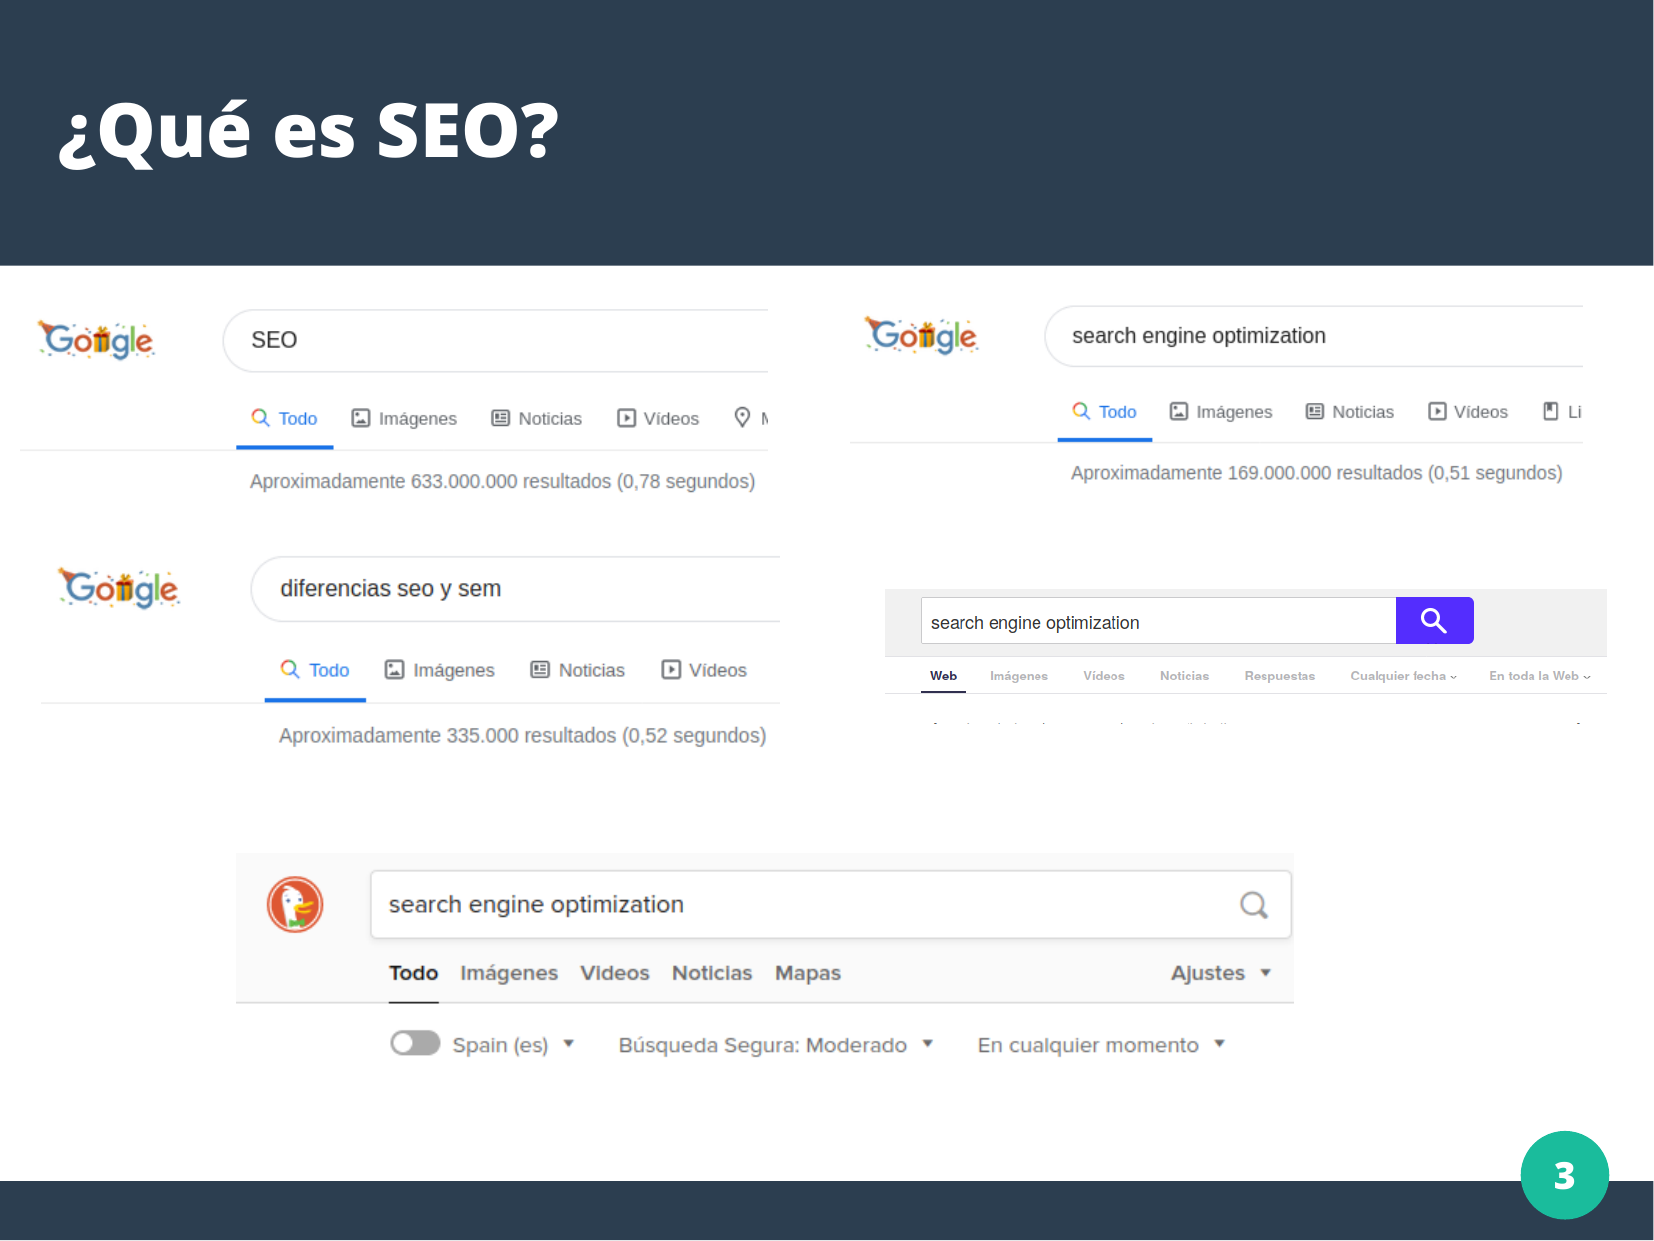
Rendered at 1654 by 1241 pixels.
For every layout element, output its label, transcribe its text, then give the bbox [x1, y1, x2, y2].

picture [850, 295, 1583, 505]
picture [41, 542, 780, 770]
title ¿Qué es SEO? [59, 49, 1595, 207]
picture [20, 297, 768, 513]
picture [236, 853, 1294, 1087]
picture [885, 589, 1607, 724]
